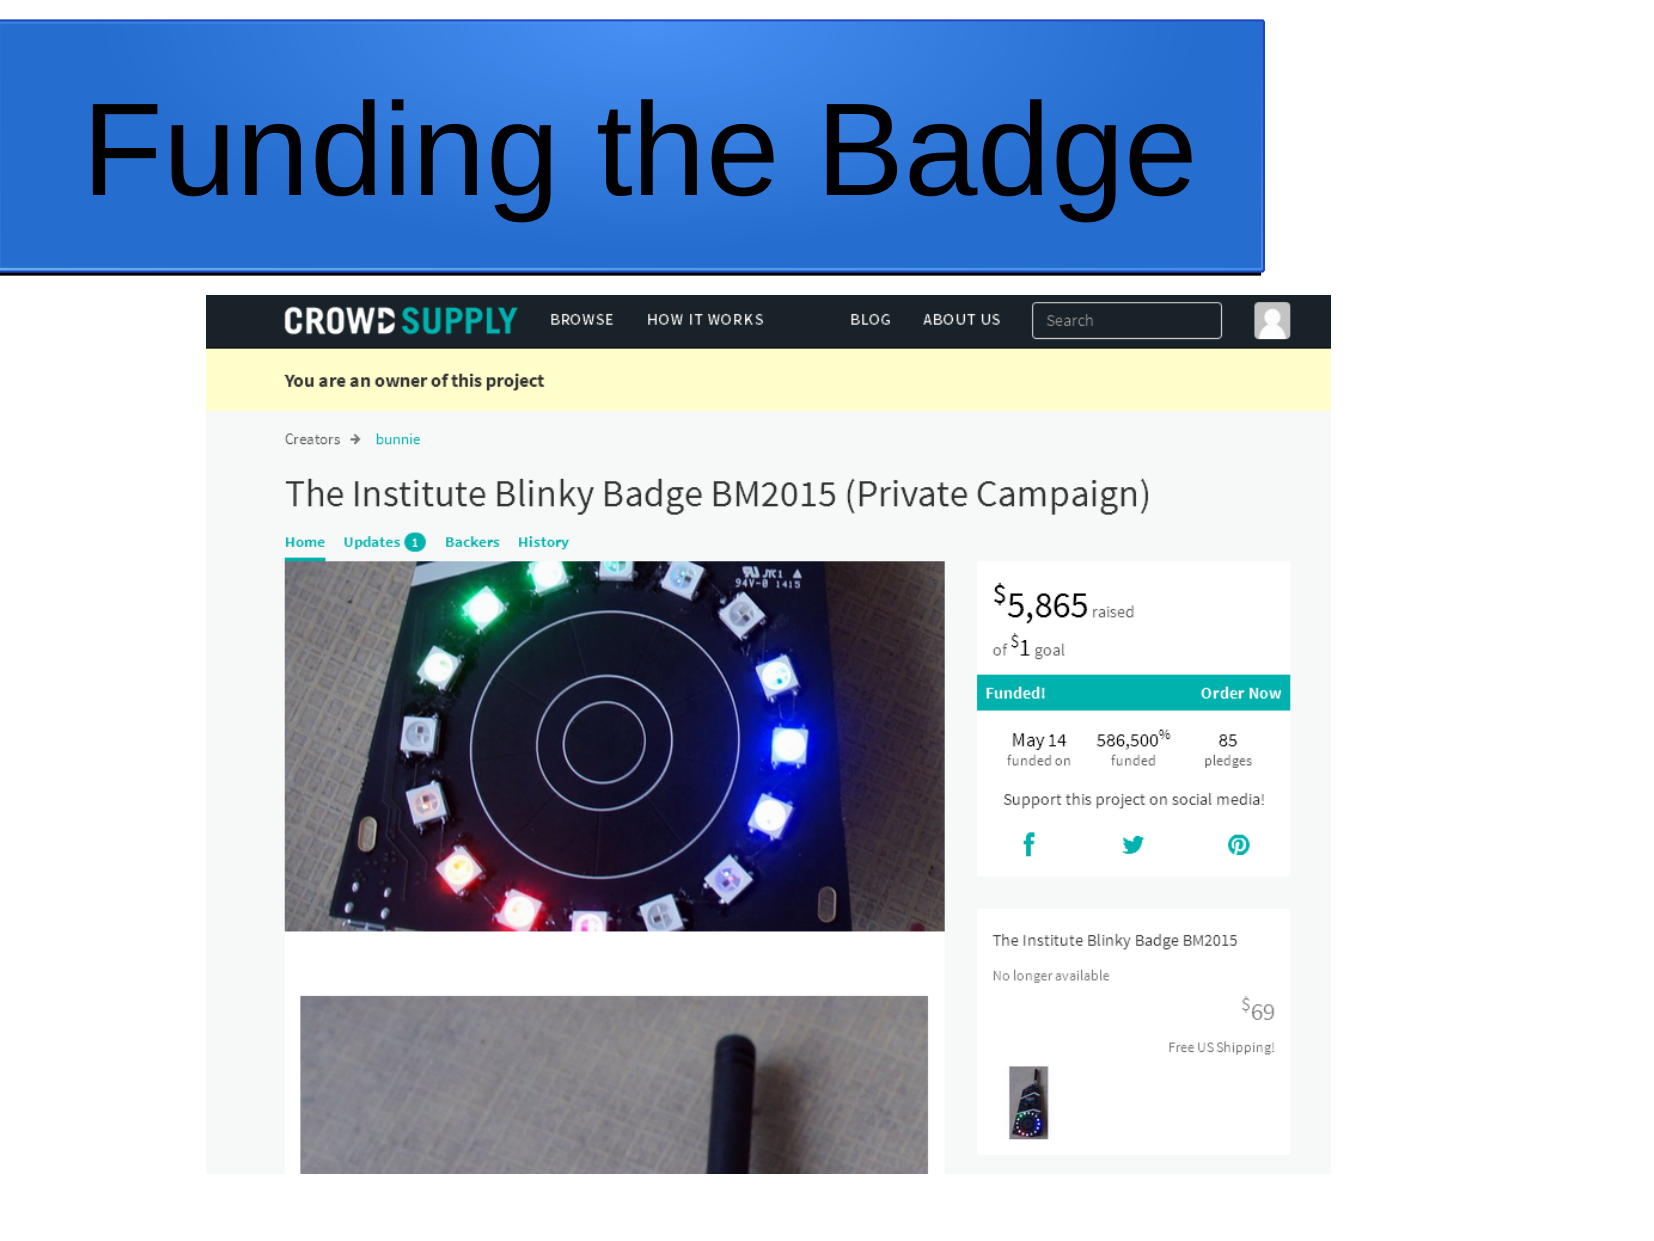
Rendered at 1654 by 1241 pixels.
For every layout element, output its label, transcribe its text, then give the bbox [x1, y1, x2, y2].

picture [206, 295, 1331, 1174]
title Funding the Badge [82, 47, 1235, 252]
